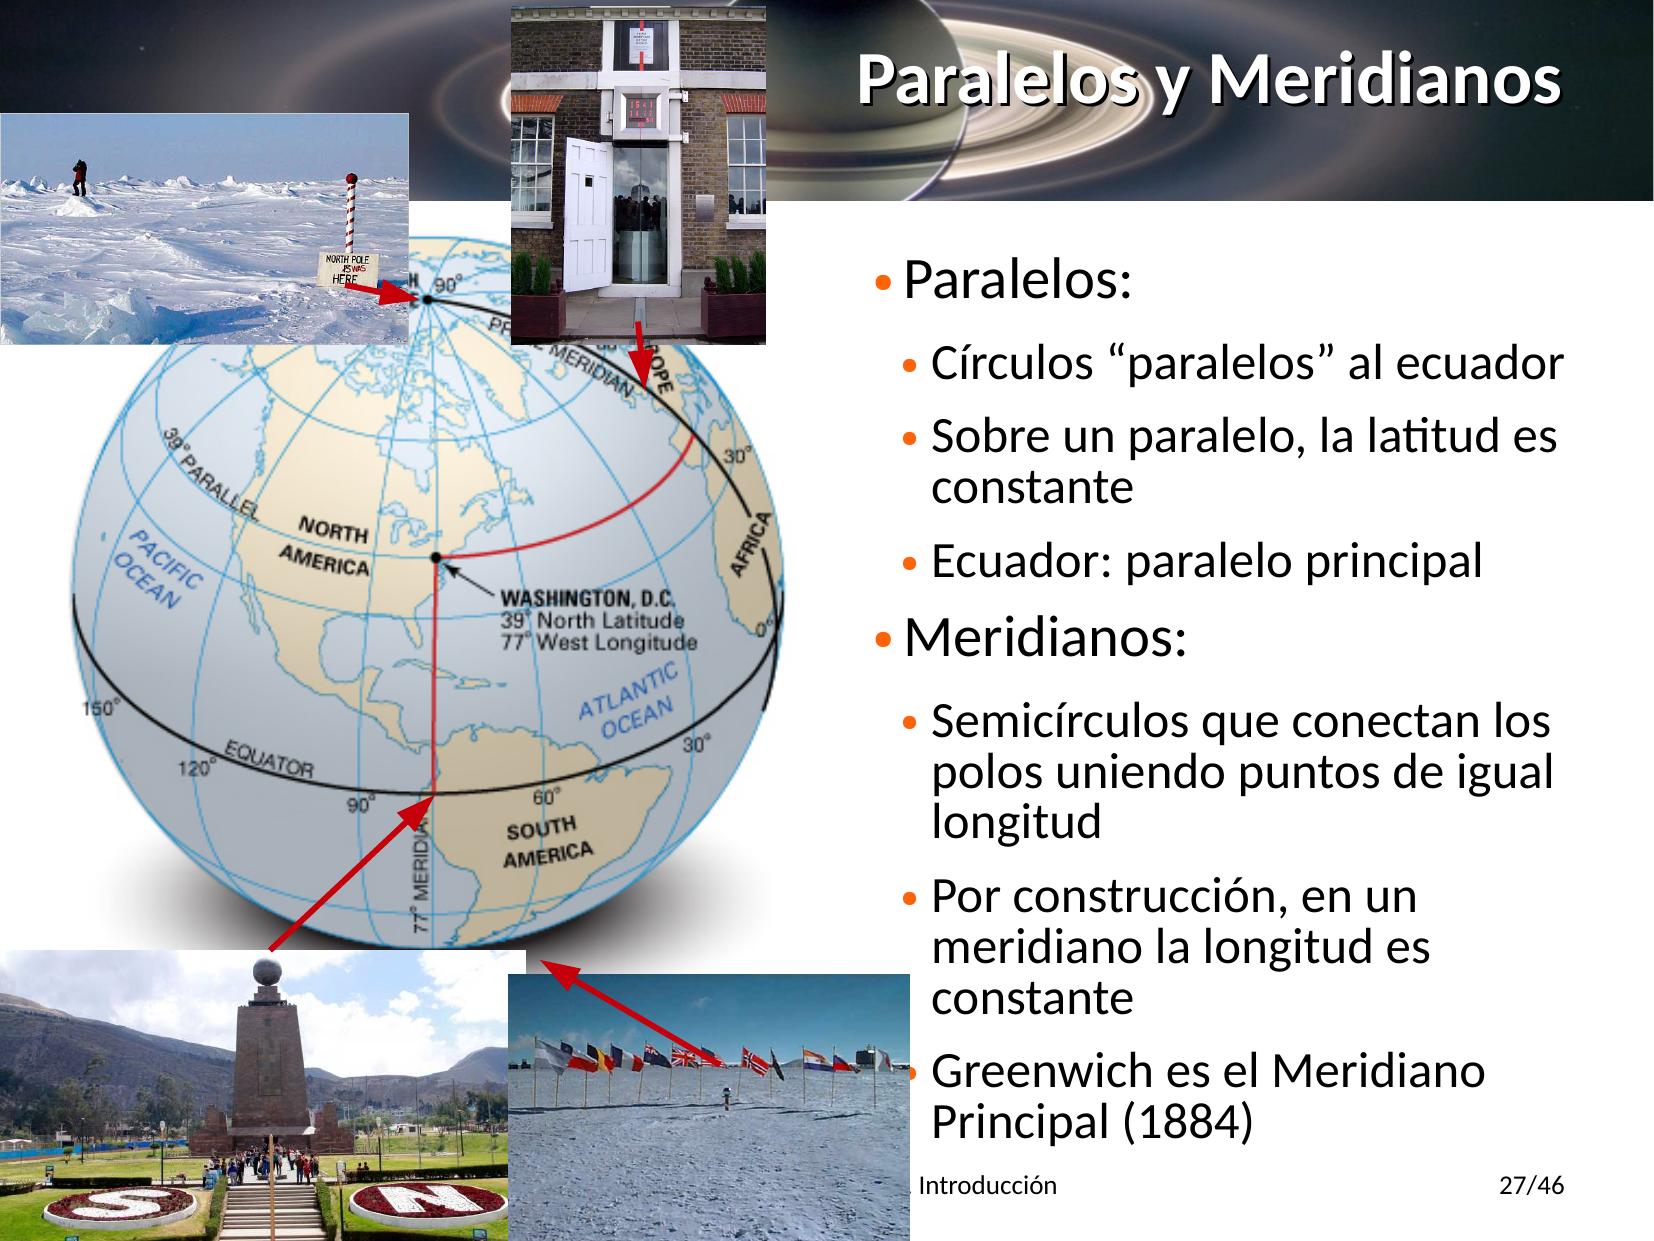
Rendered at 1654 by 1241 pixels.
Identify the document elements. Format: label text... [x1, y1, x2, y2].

title Paralelos y Meridianos [75, 19, 511, 151]
title Paralelos y Meridianos [766, 19, 1564, 151]
picture [0, 0, 1654, 1241]
list Paralelos: Círculos “paralelos” al ecuador Sobre un paralelo, la latitud es constante Ecuador: paralelo principal Meridianos: Semicírculos que conectan los polos uniendo puntos de igual longitud Por construcción, en un meridiano la longitud es constante Greenwich es el Meridiano Principal (1884) [845, 255, 1572, 1156]
